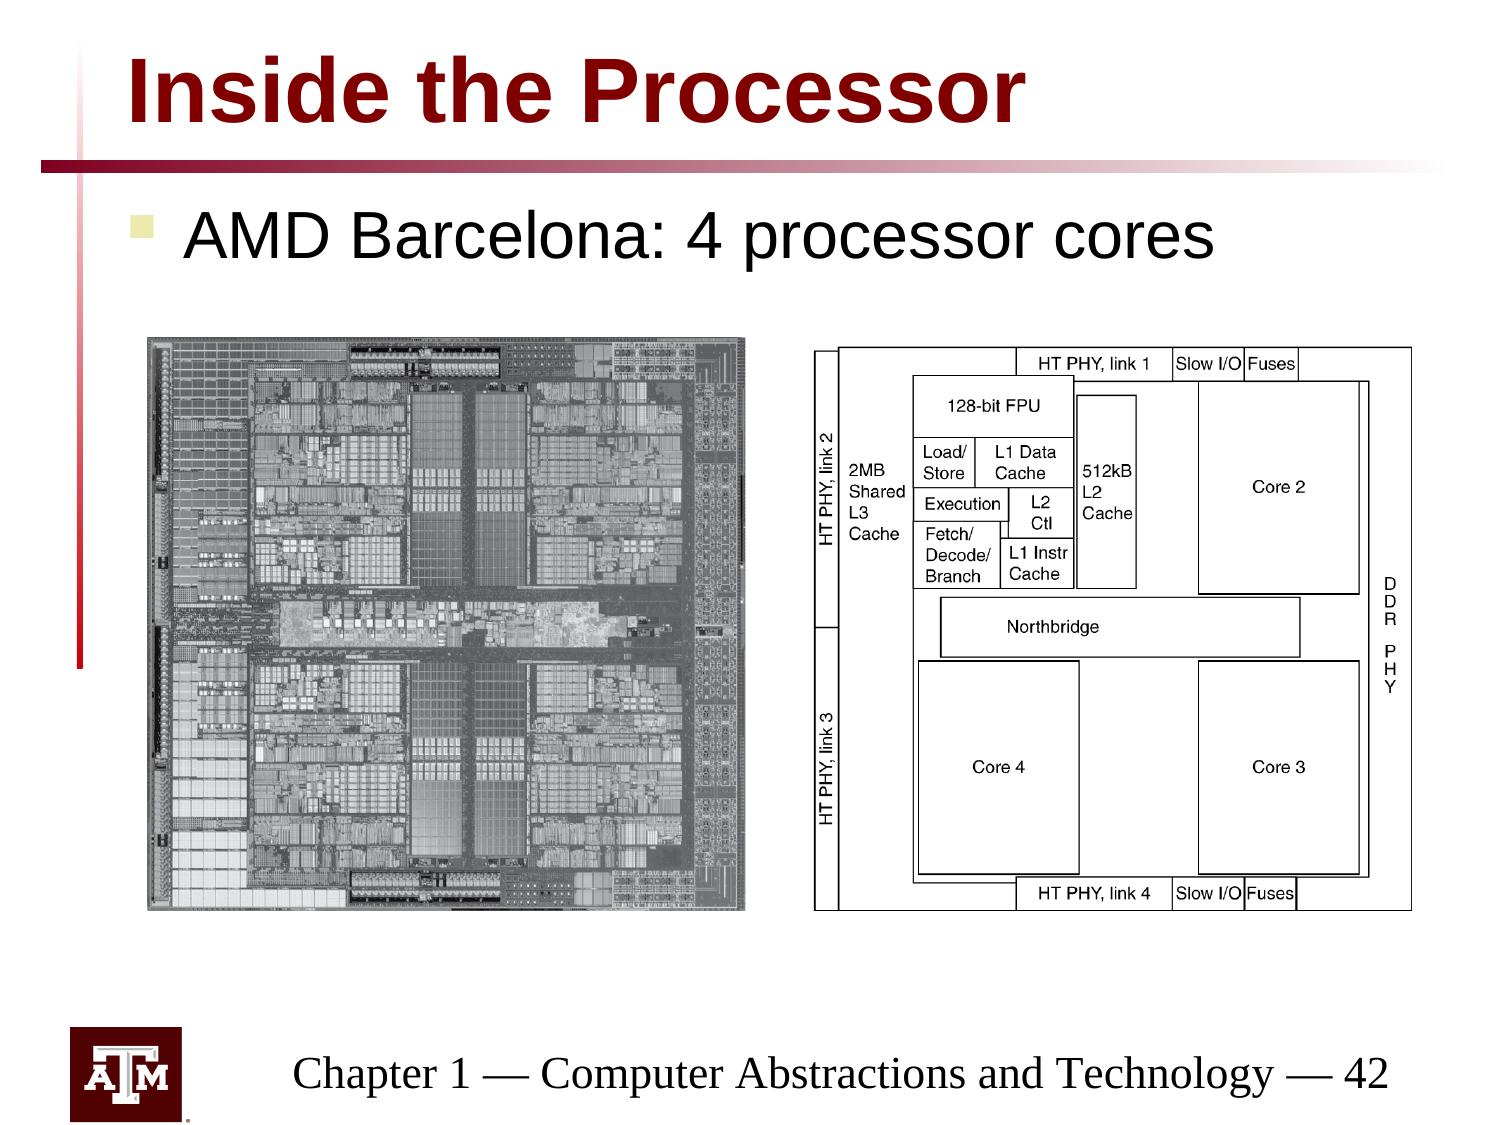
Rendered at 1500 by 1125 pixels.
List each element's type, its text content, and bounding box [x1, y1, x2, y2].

picture [60, 1023, 196, 1125]
title Inside the Processor [112, 23, 1468, 149]
picture [147, 337, 1412, 911]
list AMD Barcelona: 4 processor cores [112, 184, 1469, 303]
